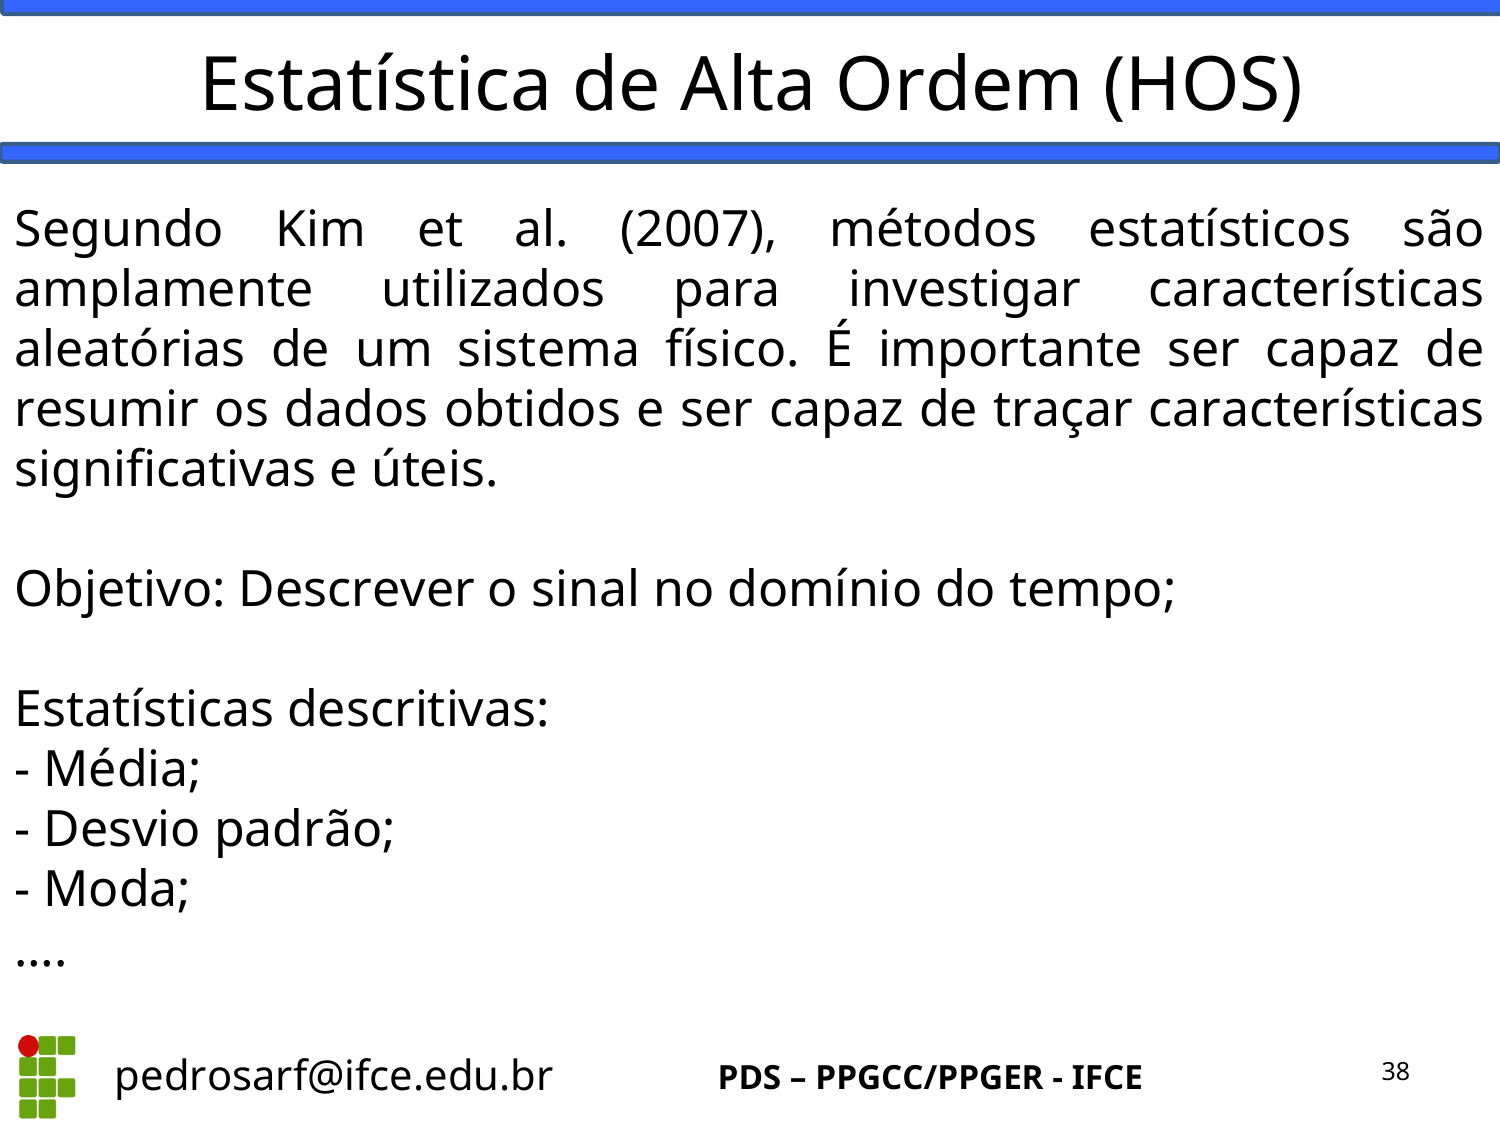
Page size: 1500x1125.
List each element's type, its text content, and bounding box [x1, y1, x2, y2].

text_box Estatística de Alta Ordem (HOS) [76, 26, 1427, 134]
picture [17, 1044, 77, 1120]
text_box Segundo Kim et al. (2007), métodos estatísticos são amplamente utilizados para investigar características aleatórias de um sistema físico. É importante ser capaz de resumir os dados obtidos e ser capaz de traçar características significativas e úteis. Objetivo: Descrever o sinal no domínio do tempo; Estatísticas descritivas: - Média; - Desvio padrão; - Moda; …. [0, 188, 1500, 1044]
text_box <número> [1074, 1044, 1426, 1103]
